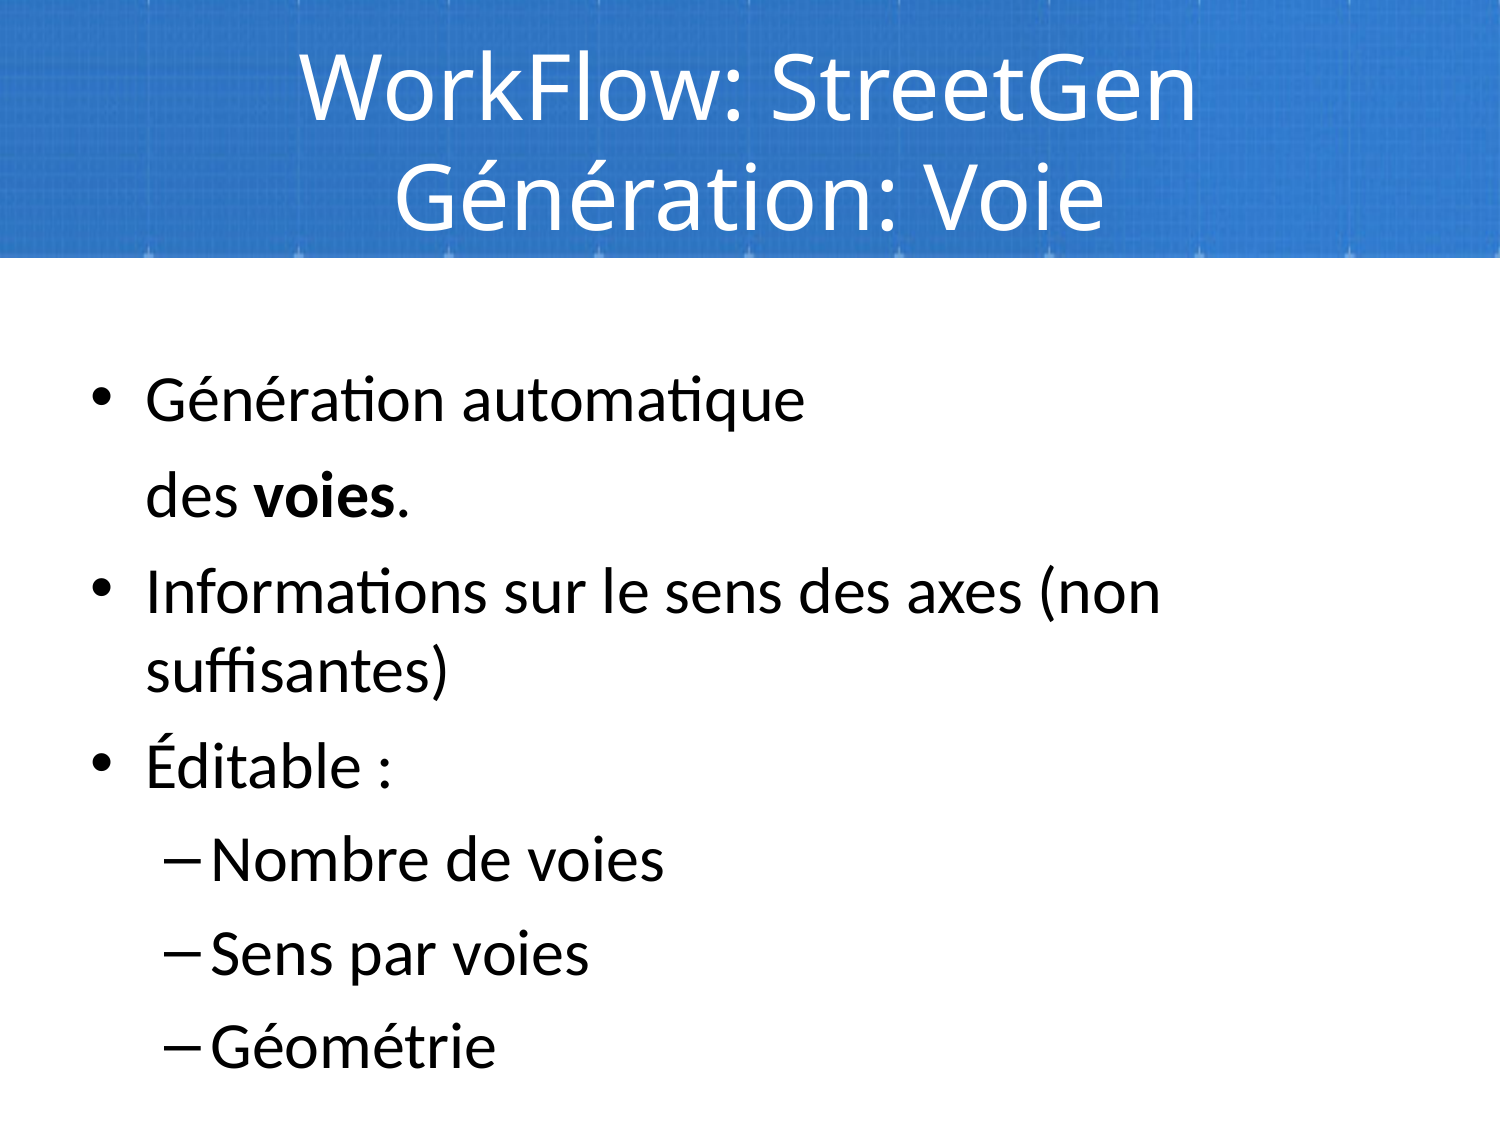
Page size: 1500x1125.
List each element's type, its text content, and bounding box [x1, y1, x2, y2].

picture [0, 0, 1500, 258]
title WorkFlow: StreetGen Génération: Voie [35, 45, 1465, 233]
list Génération automatique des voies. Informations sur le sens des axes (non suffisantes) Éditable : Nombre de voies Sens par voies Géométrie [75, 348, 1426, 1091]
